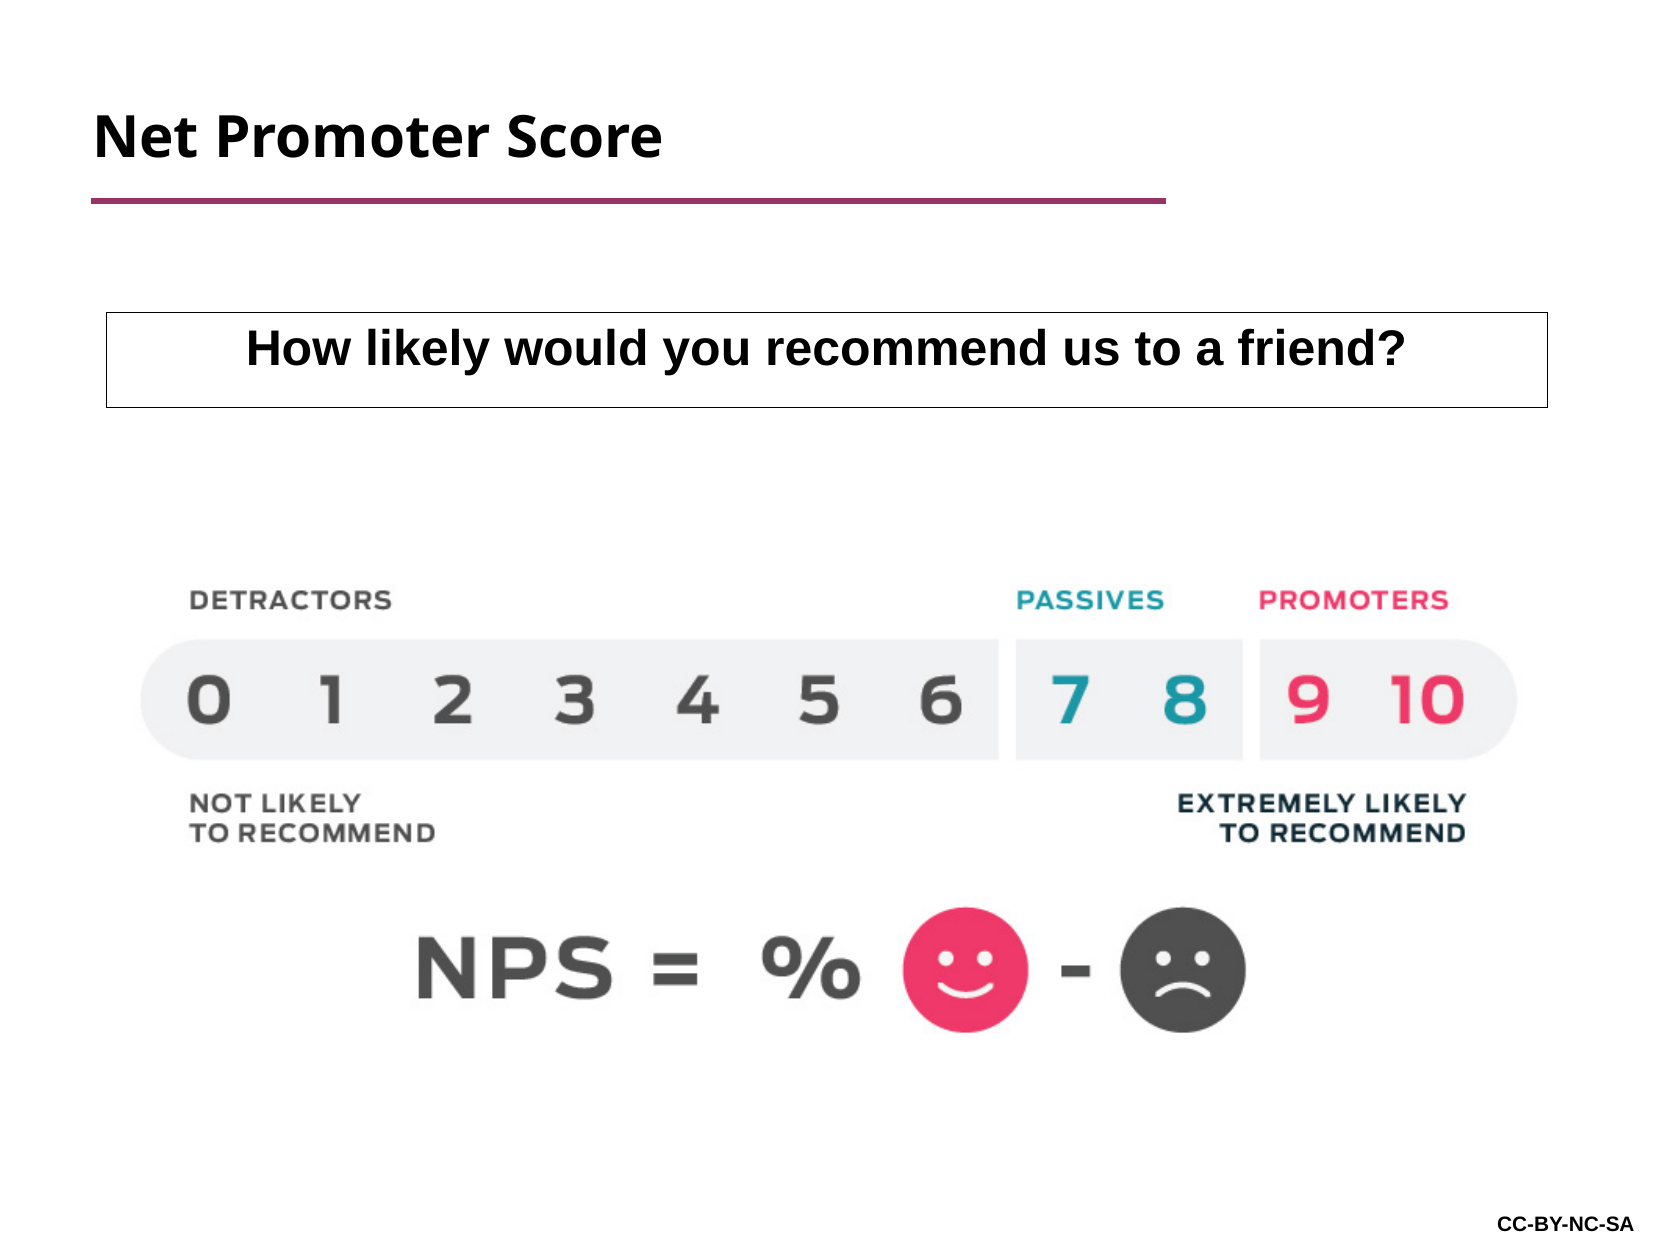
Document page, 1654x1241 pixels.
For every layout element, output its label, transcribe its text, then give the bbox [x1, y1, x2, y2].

picture [47, 497, 1612, 1123]
title Net Promoter Score [92, 31, 1569, 239]
text_box CC-BY-NC-SA [1482, 1204, 1654, 1241]
text_box How likely would you recommend us to a friend? [106, 312, 1548, 408]
